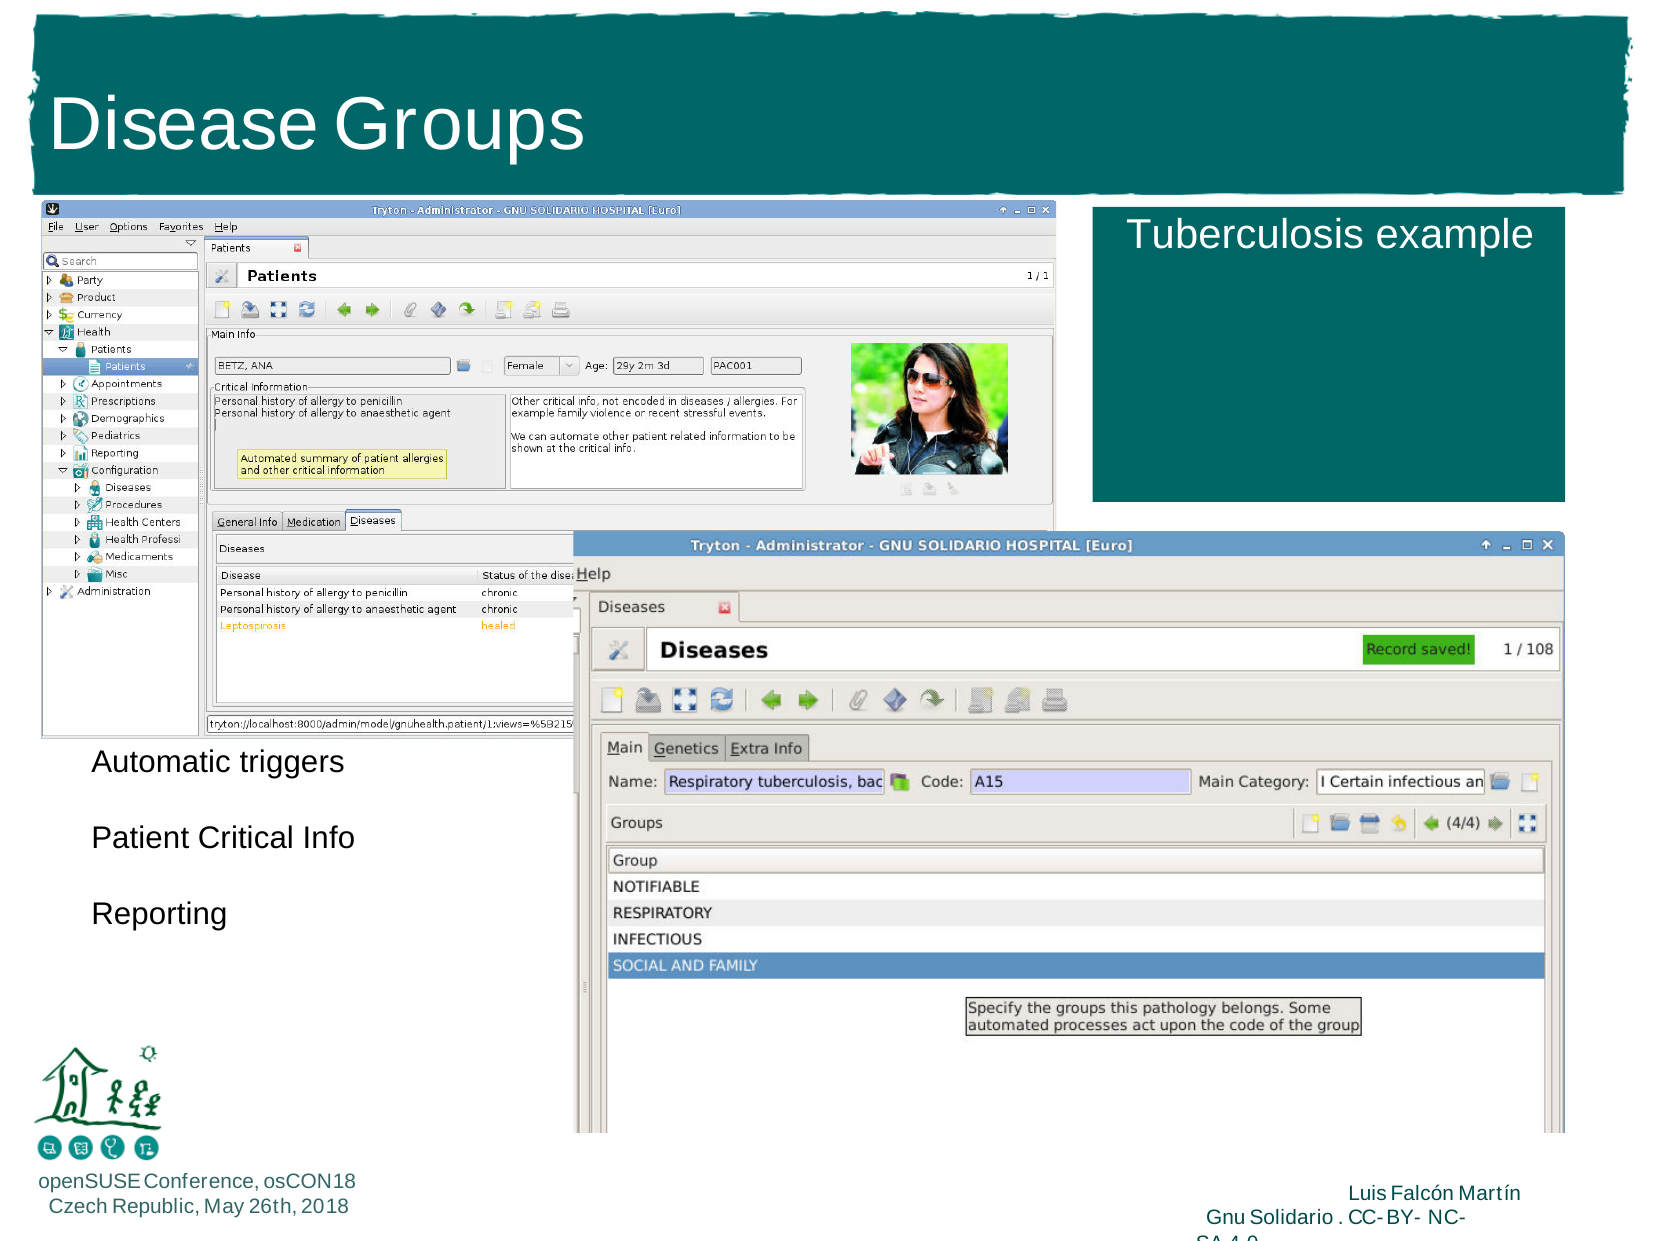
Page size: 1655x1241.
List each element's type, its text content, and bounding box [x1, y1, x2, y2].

text_box LuisFalcónMartín GnuSolidario.CC-BY-NC-SA4.0 [1193, 1179, 1531, 1230]
text_box Tuberculosis example [1092, 206, 1566, 502]
title DiseaseGroups [48, 74, 1607, 179]
text_box openSUSEConference,osCON18 CzechRepublic,May26th,2018 [36, 1167, 361, 1218]
text_box [41, 201, 1565, 1133]
text_box Automatic triggers Patient Critical Info Reporting [89, 740, 357, 930]
